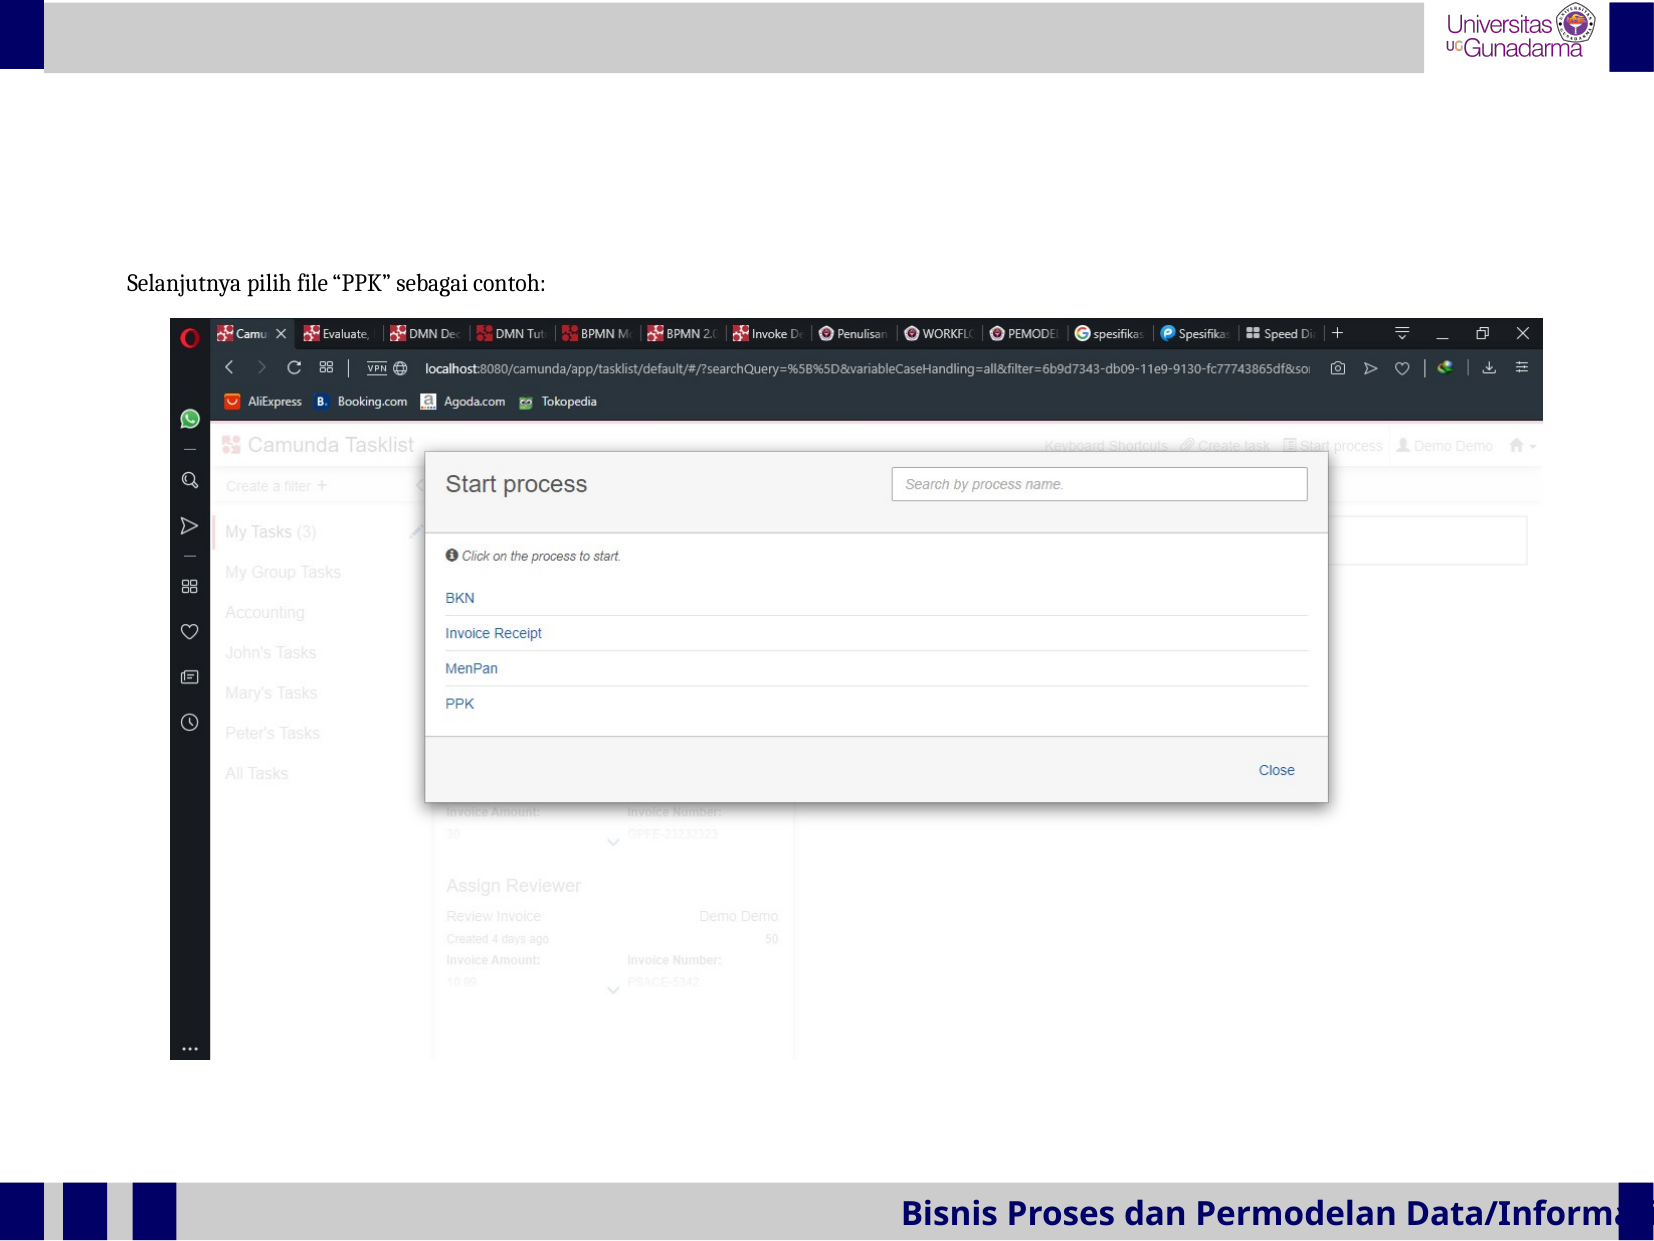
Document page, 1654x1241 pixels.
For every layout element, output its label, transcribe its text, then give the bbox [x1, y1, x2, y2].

picture [170, 318, 1543, 1060]
picture [1437, 2, 1610, 62]
list Selanjutnya pilih file “PPK” sebagai contoh: [14, 210, 1630, 1171]
